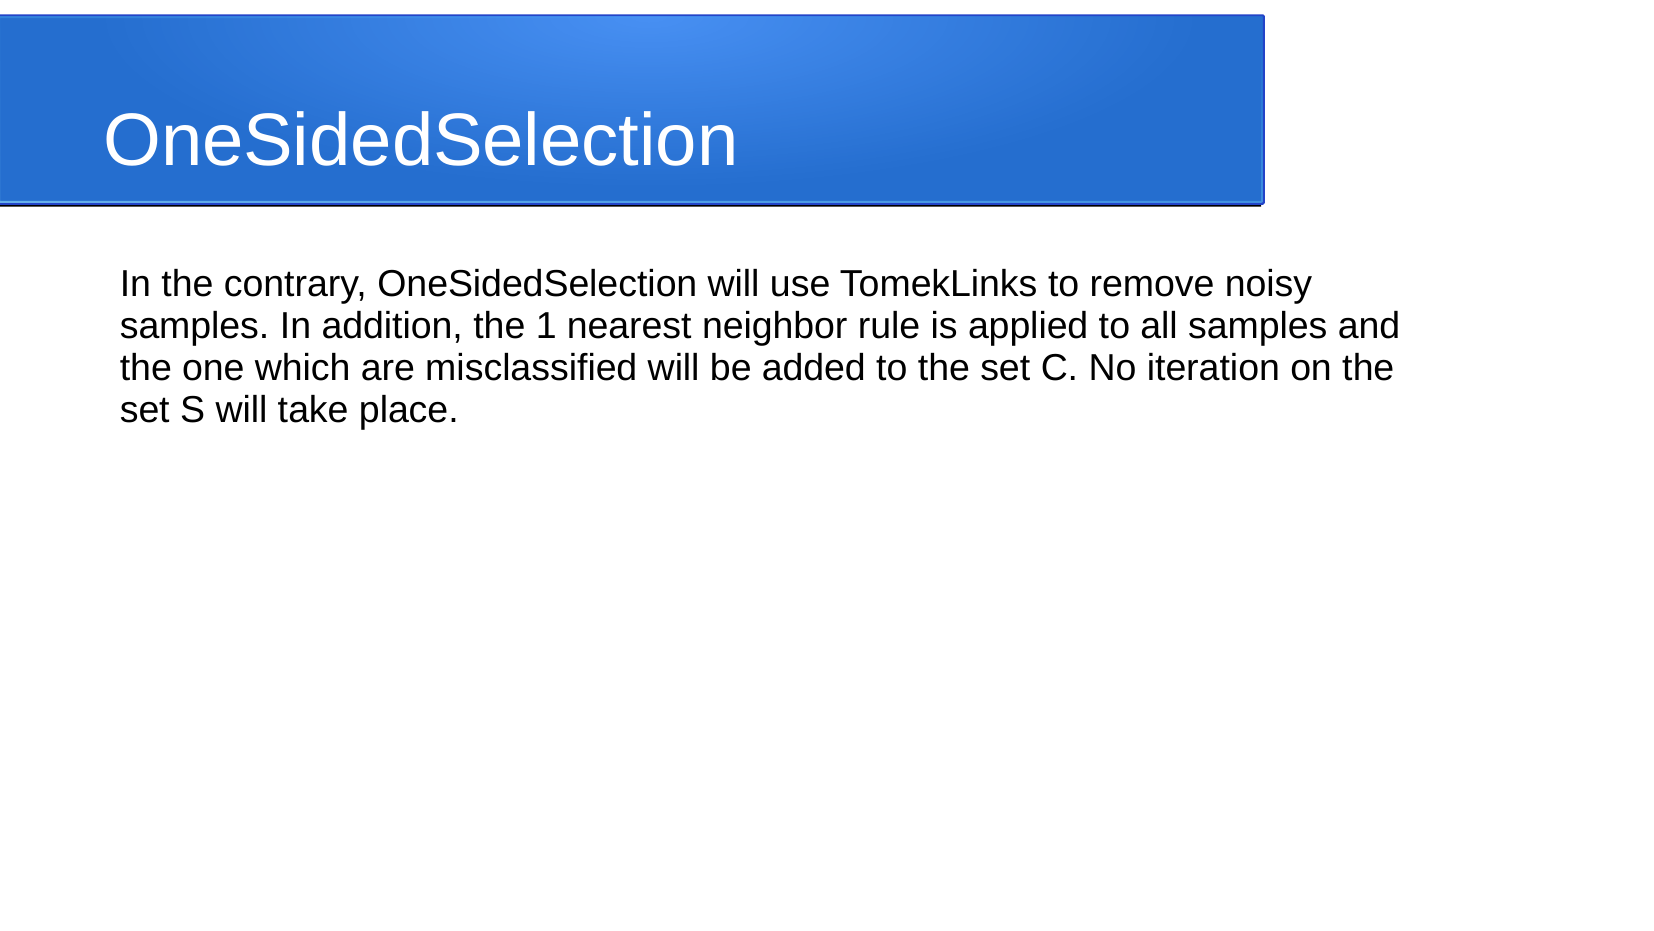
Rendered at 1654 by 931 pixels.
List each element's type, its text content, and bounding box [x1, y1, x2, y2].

text_box In the contrary, OneSidedSelection will use TomekLinks to remove noisy samples. In addition, the 1 nearest neighbor rule is applied to all samples and the one which are misclassified will be added to the set C. No iteration on the set S will take place. [105, 255, 1471, 438]
title OneSidedSelection [82, 15, 1235, 265]
